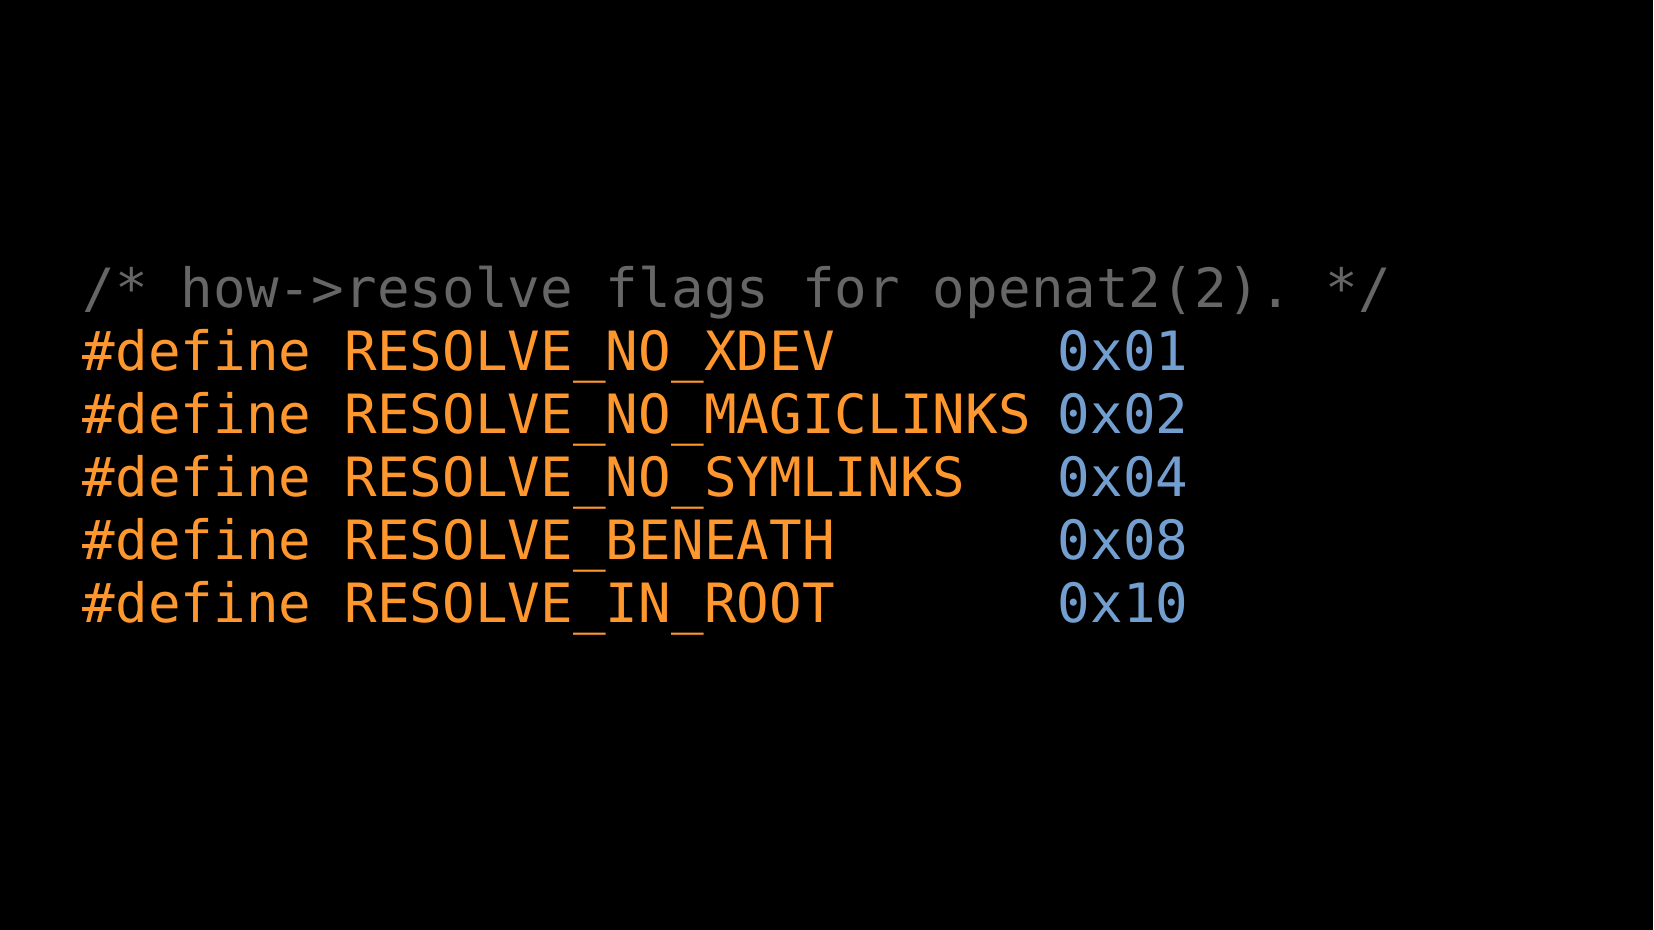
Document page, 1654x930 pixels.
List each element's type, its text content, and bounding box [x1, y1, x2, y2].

text_box /* how->resolve flags for openat2(2). */ #define RESOLVE_NO_XDEV 0x01 #define RESOLVE_NO_MAGICLINKS 0x02 #define RESOLVE_NO_SYMLINKS 0x04 #define RESOLVE_BENEATH 0x08 #define RESOLVE_IN_ROOT 0x10 [82, 215, 1571, 755]
